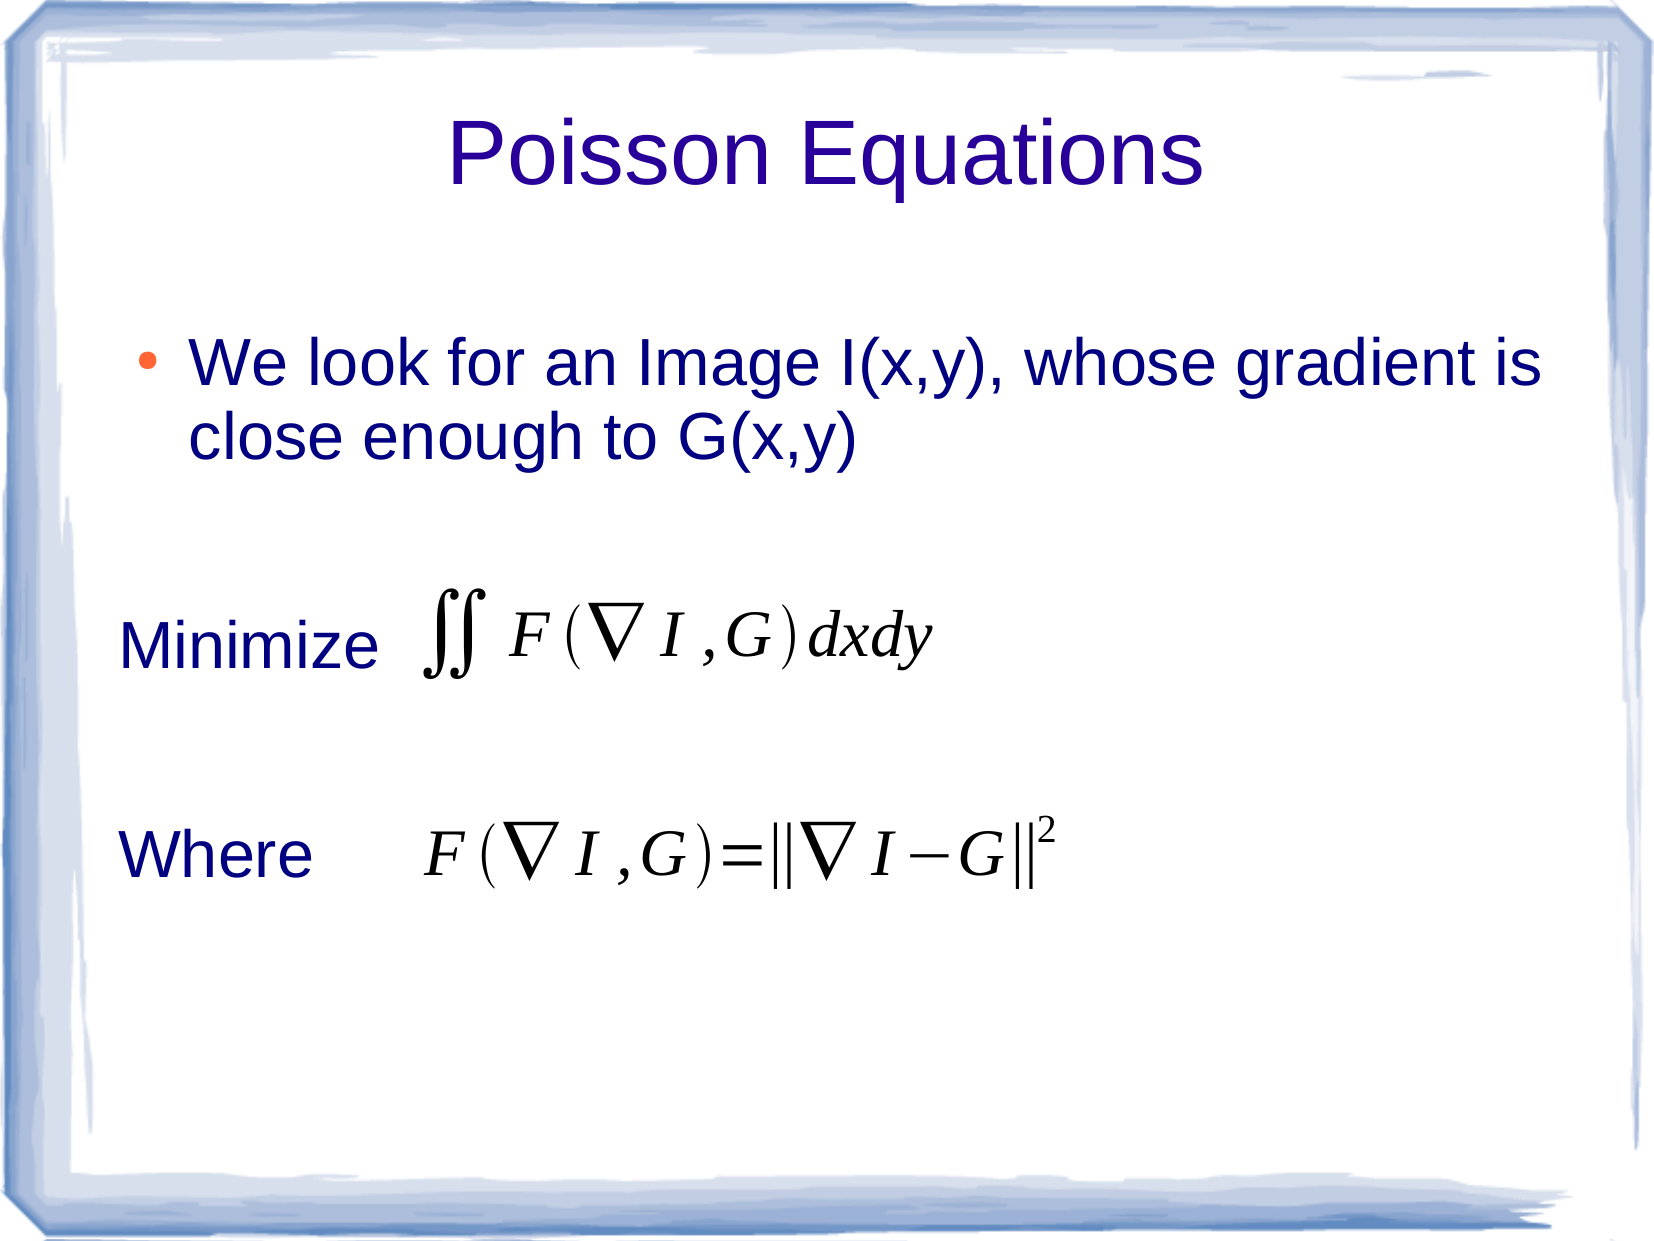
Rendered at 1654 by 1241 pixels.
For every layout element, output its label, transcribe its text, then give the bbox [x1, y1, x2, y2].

picture [0, 0, 1654, 1241]
title Poisson Equations [82, 49, 1571, 257]
chart [407, 584, 939, 685]
chart [413, 806, 1063, 892]
list We look for an Image I(x,y), whose gradient is close enough to G(x,y) Minimize Where [118, 324, 1571, 1004]
